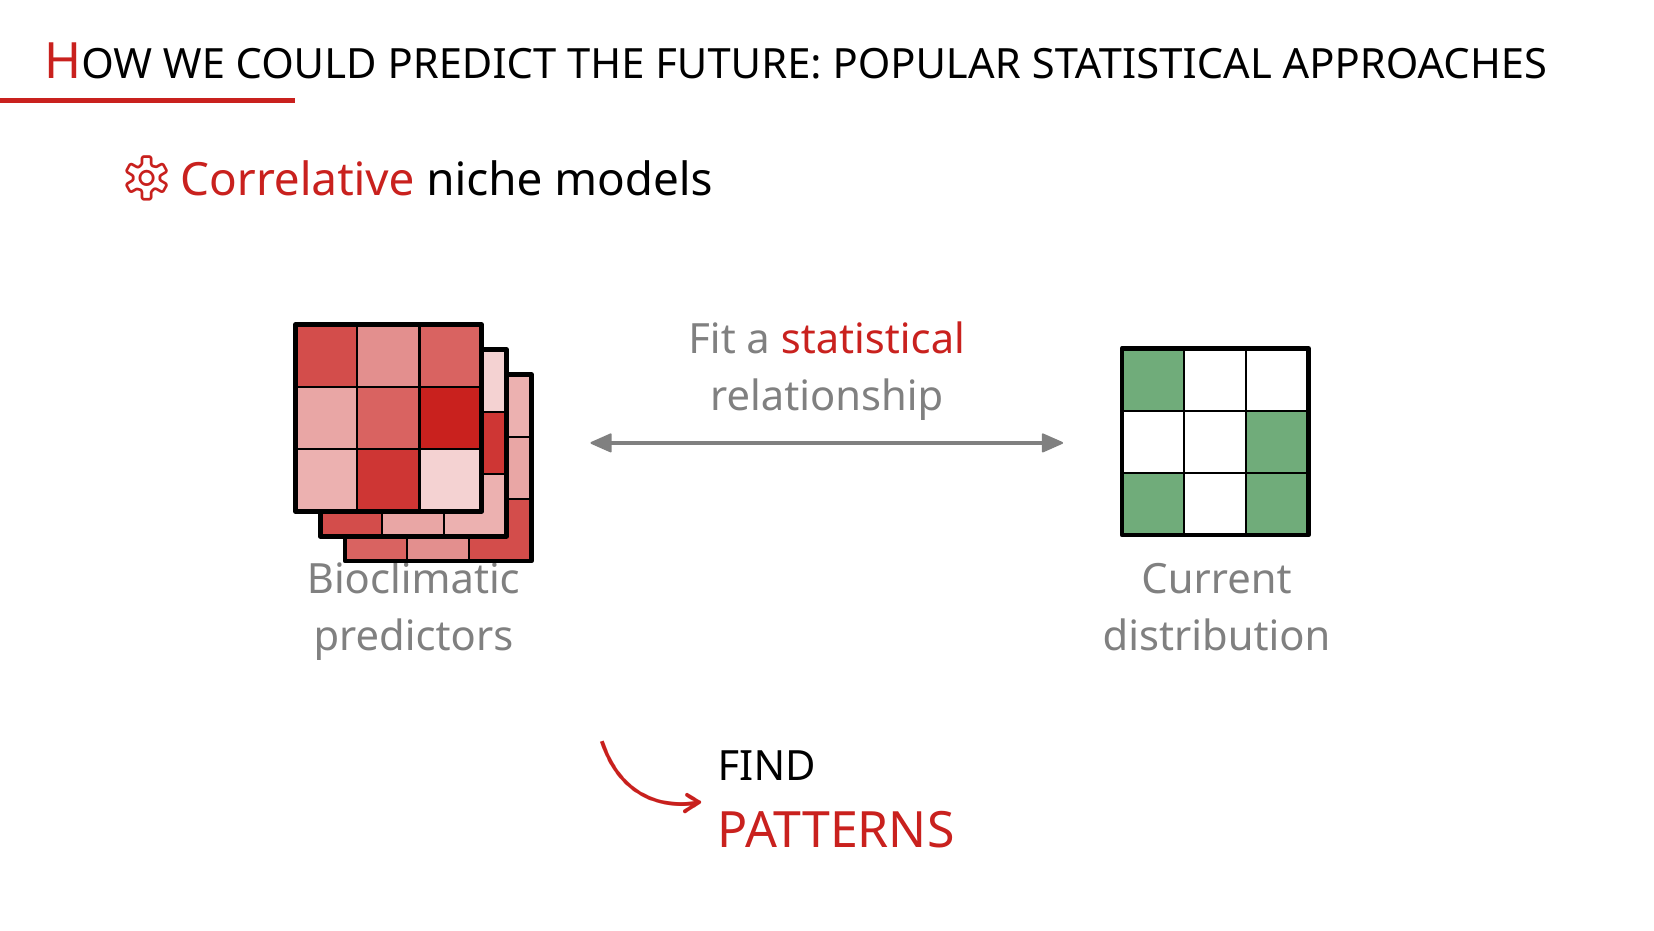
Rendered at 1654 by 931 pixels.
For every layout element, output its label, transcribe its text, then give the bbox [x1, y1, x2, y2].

text_box FIND PATTERNS [702, 727, 1034, 868]
text_box Correlative niche models [165, 118, 1625, 237]
text_box [347, 377, 529, 559]
text_box [1124, 351, 1306, 533]
text_box Bioclimatic predictors [218, 569, 609, 642]
text_box HOW WE COULD PREDICT THE FUTURE: POPULAR STATISTICAL APPROACHES [29, 0, 1625, 119]
text_box [298, 327, 479, 509]
picture [536, 685, 760, 833]
picture [111, 147, 182, 207]
text_box Current distribution [1021, 569, 1412, 642]
text_box [323, 352, 504, 534]
text_box Fit a statistical relationship [631, 300, 1022, 432]
